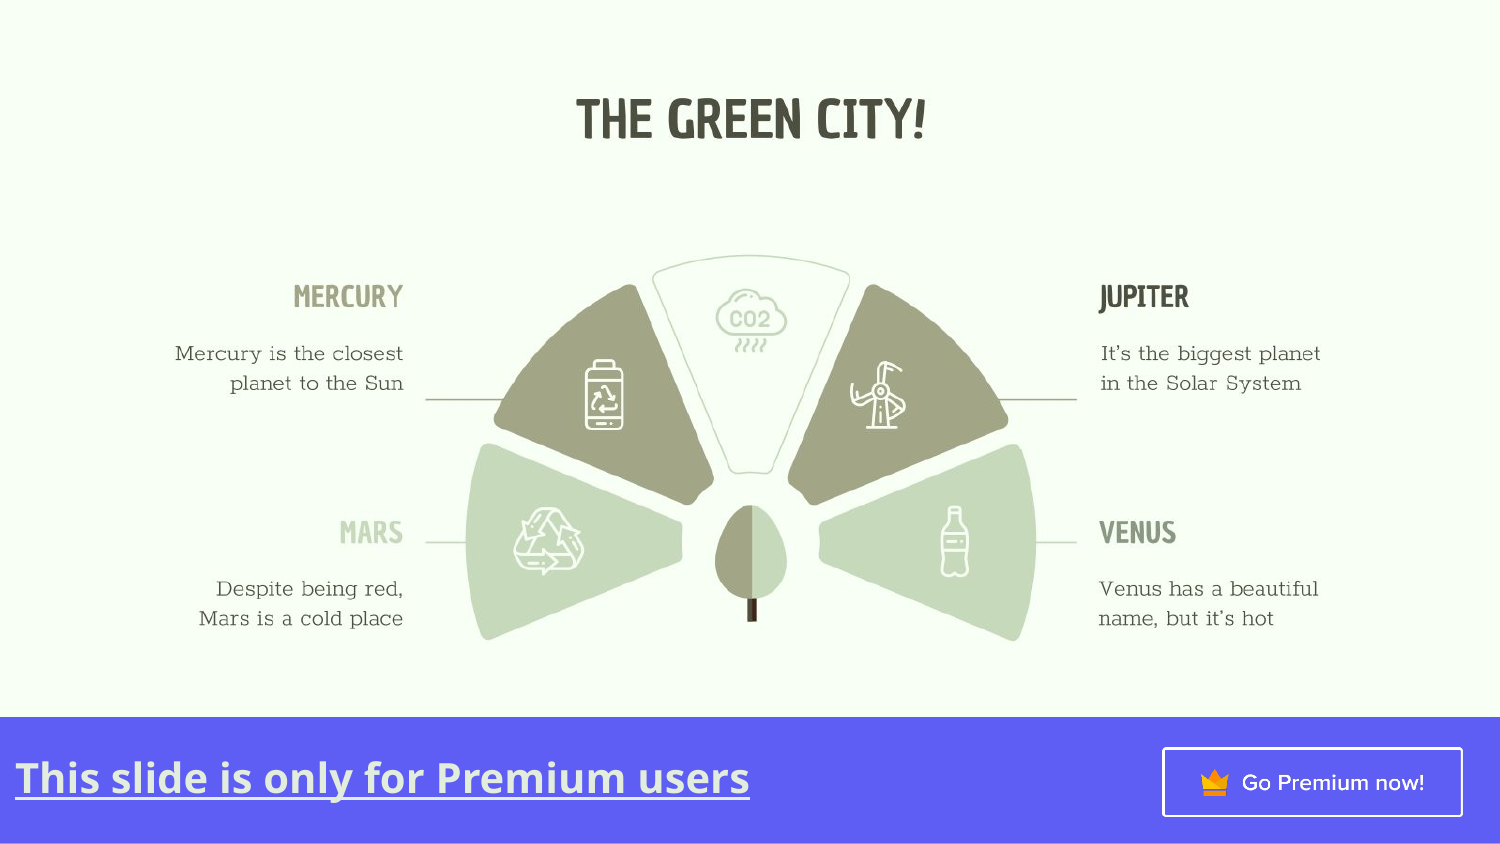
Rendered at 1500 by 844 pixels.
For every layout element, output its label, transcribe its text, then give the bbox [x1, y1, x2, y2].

picture [0, 0, 1500, 717]
picture [1162, 747, 1463, 817]
text_box This slide is only for Premium users [0, 717, 1500, 844]
